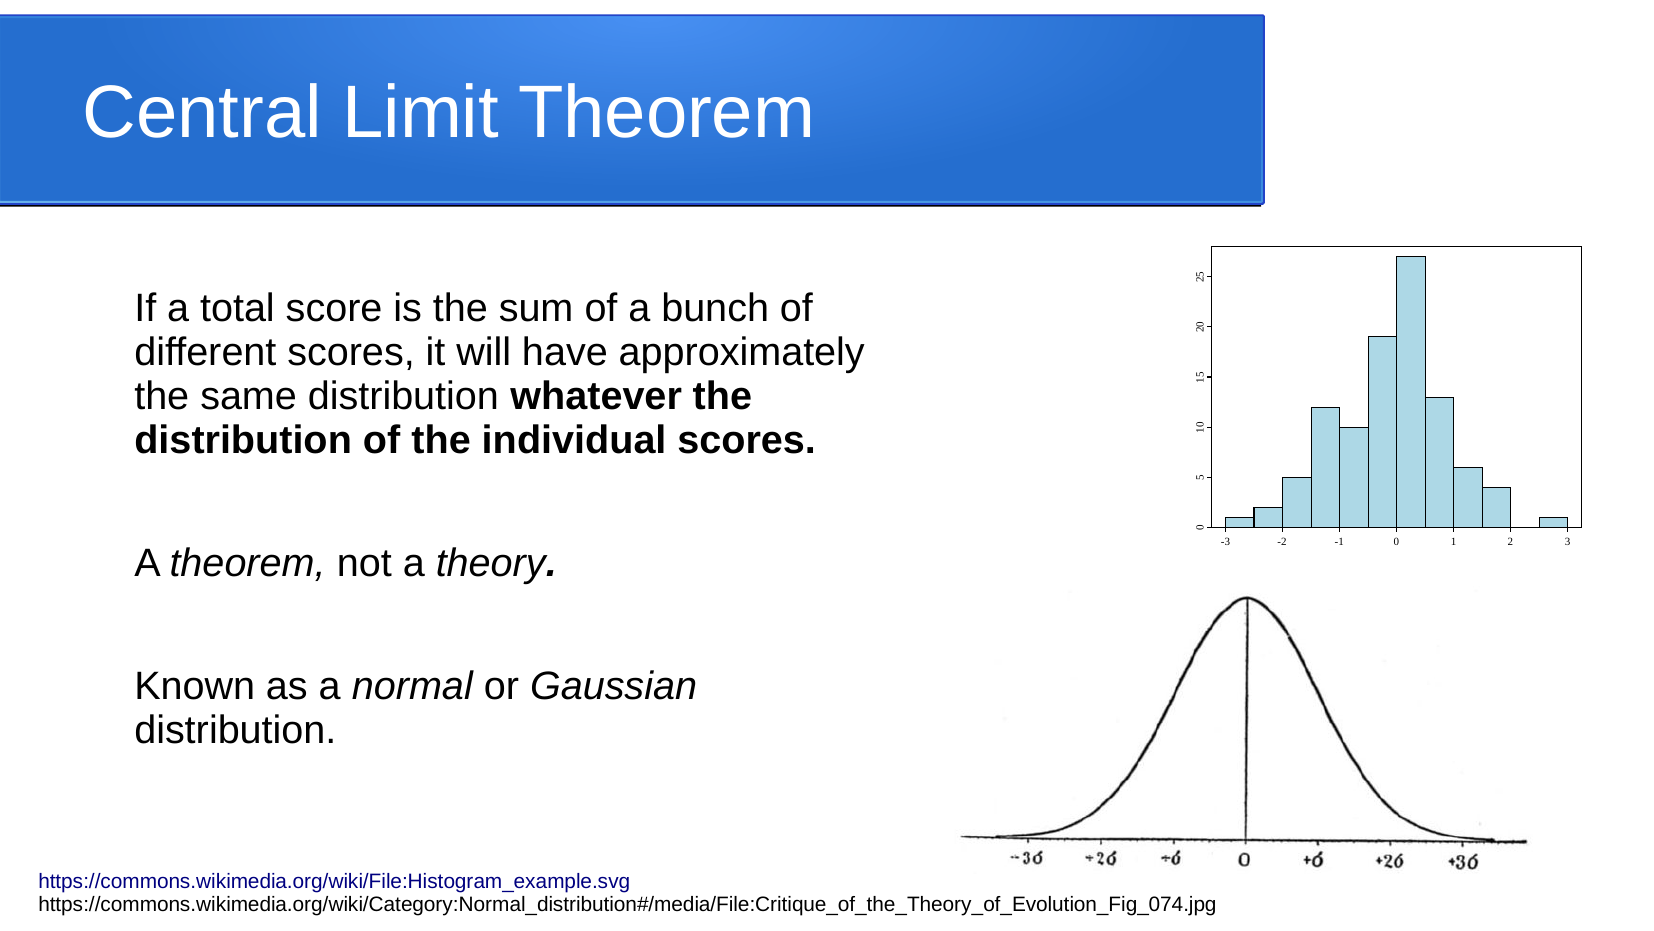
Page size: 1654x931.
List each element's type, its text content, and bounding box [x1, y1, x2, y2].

text_box https://commons.wikimedia.org/wiki/File:Histogram_example.svg https://commons.wikimedia.org/wiki/Category:Normal_distribution#/media/File:Critique_of_the_Theory_of_Evolution_Fig_074.jpg [23, 862, 1335, 931]
picture [933, 236, 1592, 875]
list If a total score is the sum of a bunch of different scores, it will have approximately the same distribution whatever the distribution of the individual scores. A theorem, not a theory. Known as a normal or Gaussian distribution. [82, 224, 886, 764]
title Central Limit Theorem [82, 35, 1235, 189]
